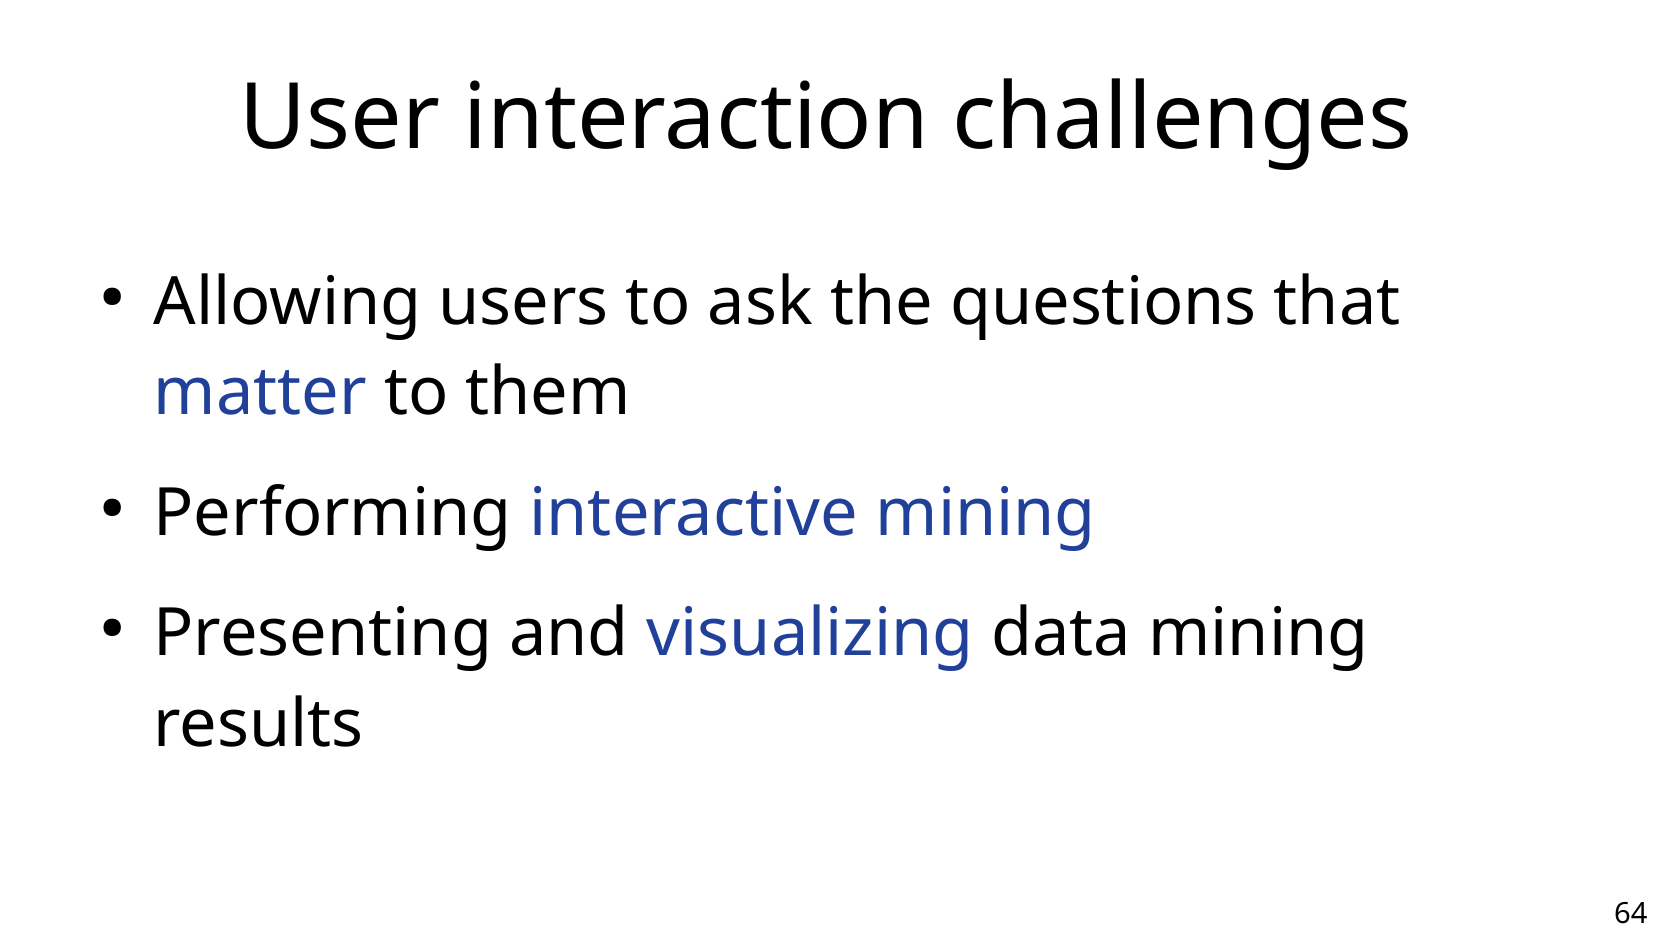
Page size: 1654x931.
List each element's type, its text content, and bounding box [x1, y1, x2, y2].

title User interaction challenges [82, 1, 1571, 226]
list Allowing users to ask the questions that matter to them Performing interactive mining Presenting and visualizing data mining results [82, 253, 1571, 793]
